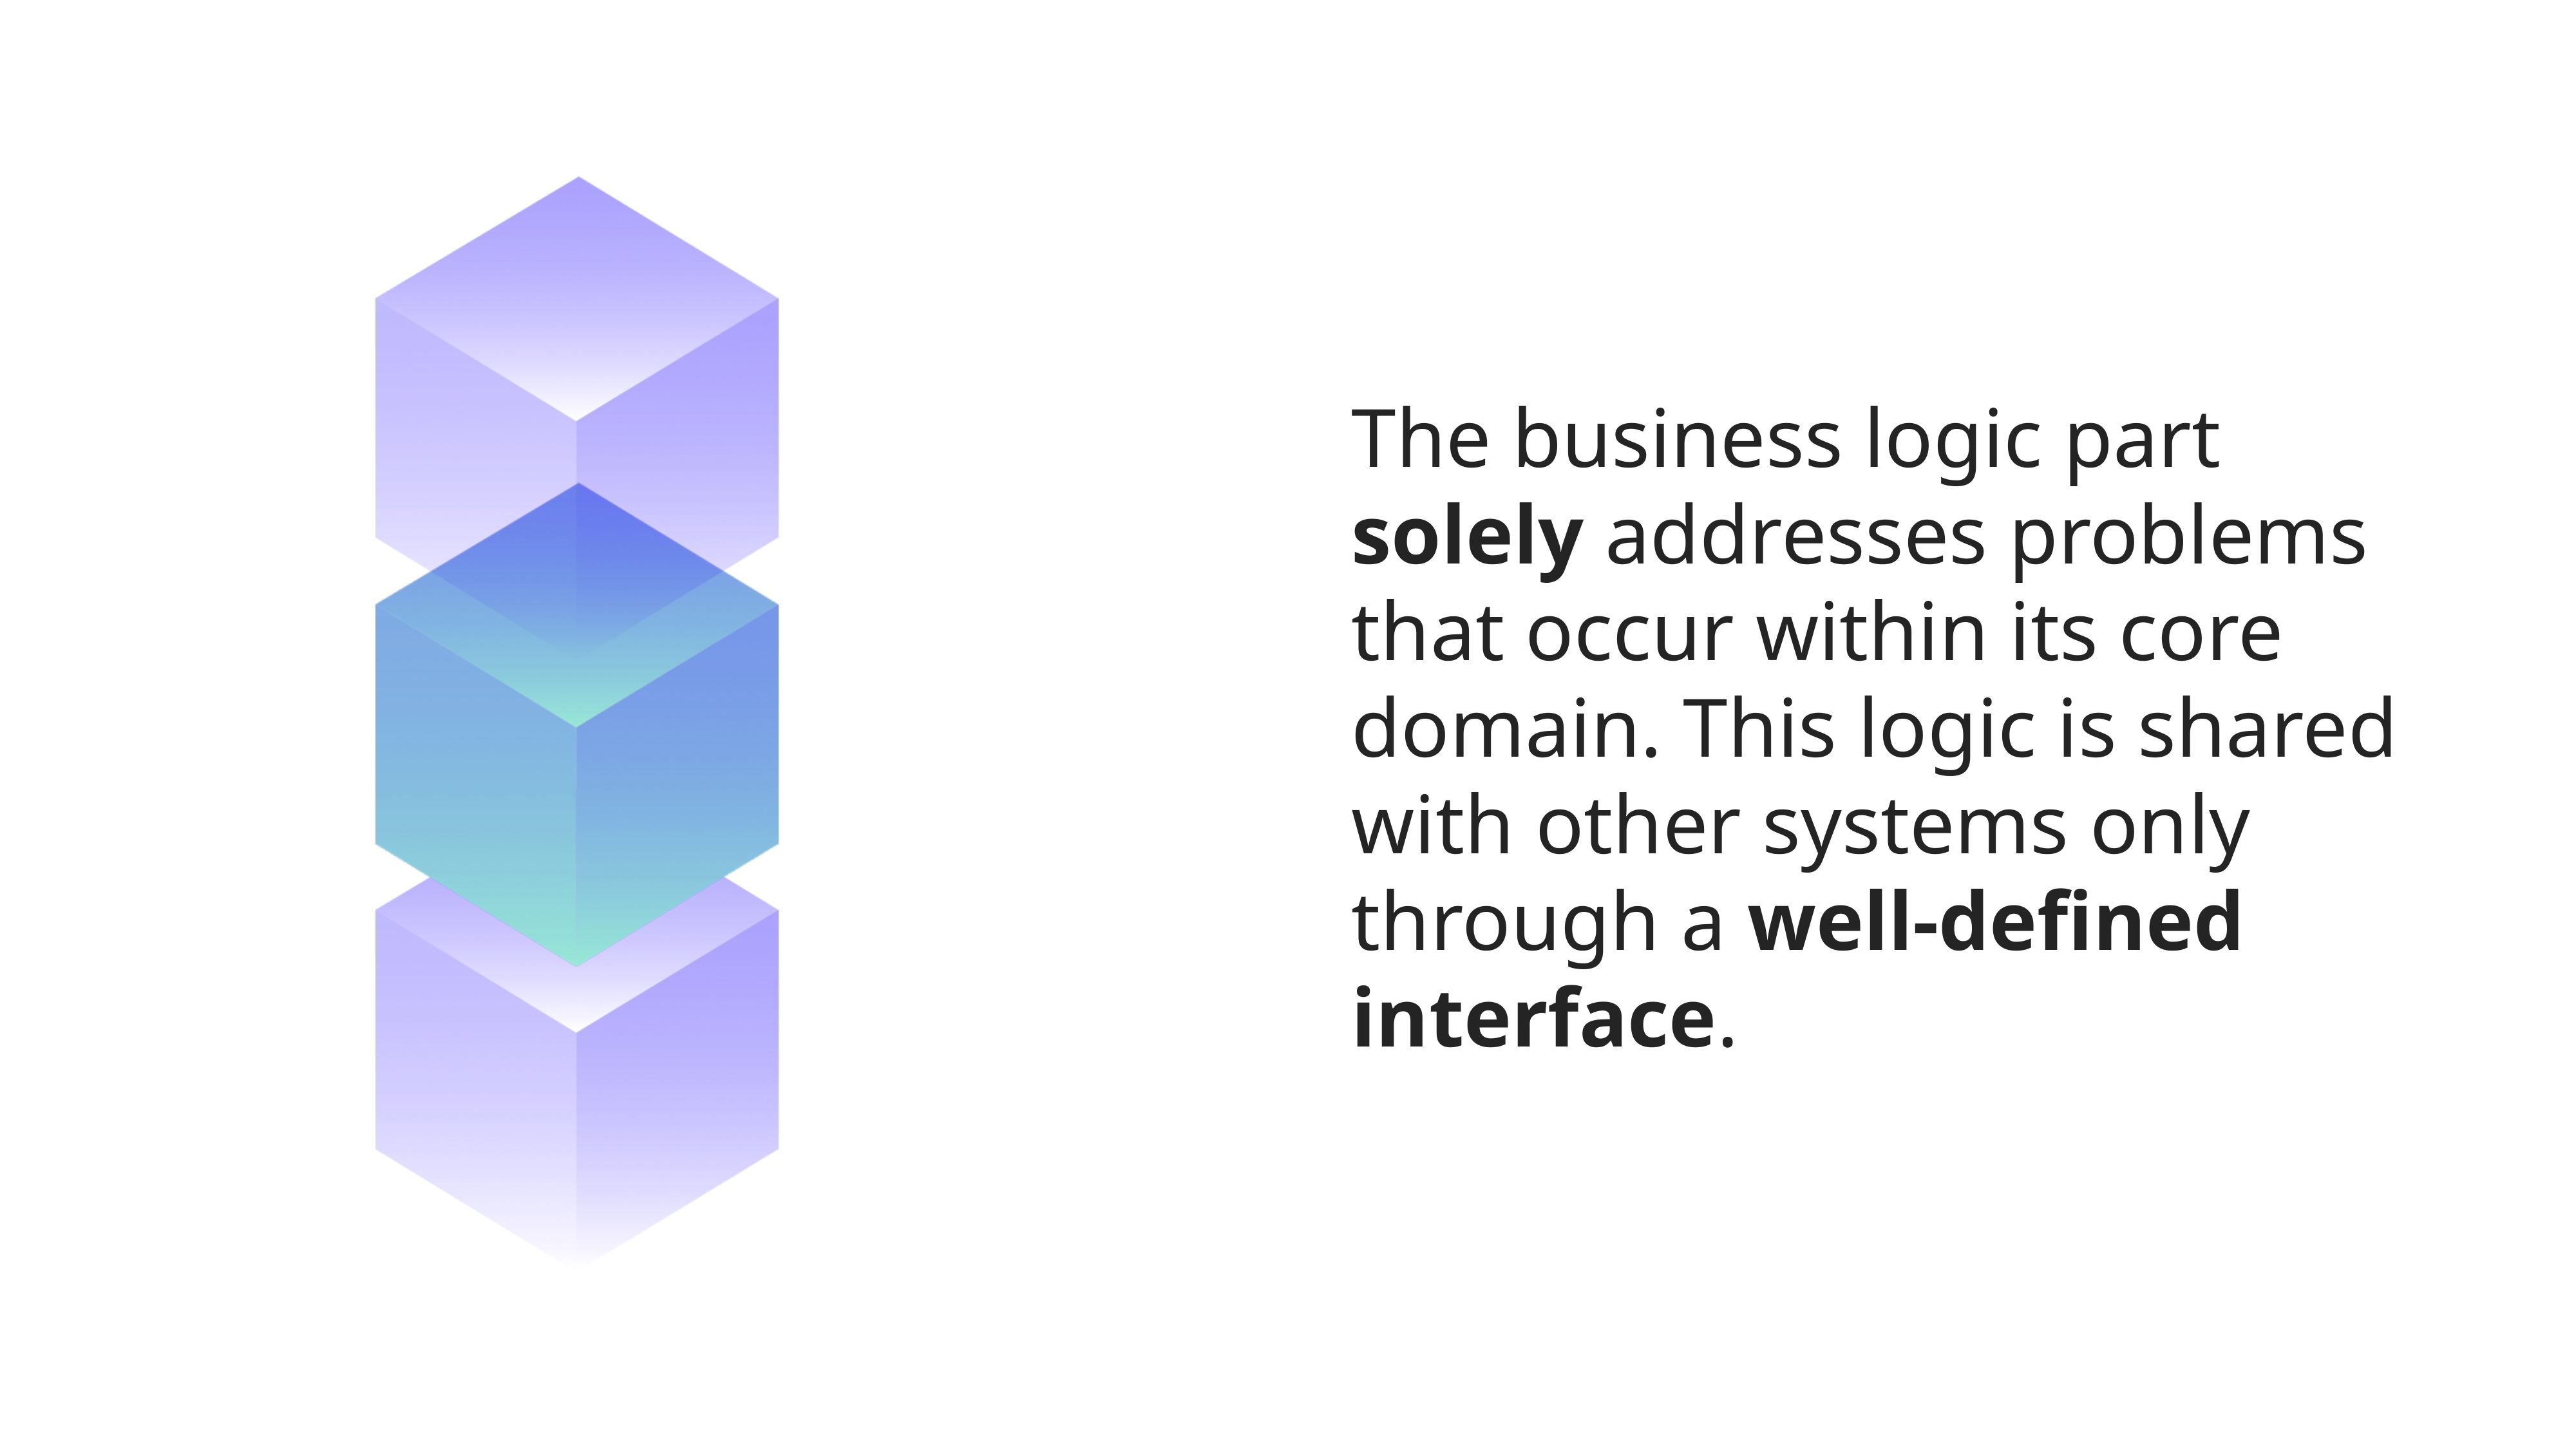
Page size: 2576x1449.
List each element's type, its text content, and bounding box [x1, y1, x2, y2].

list The business logic part solely addresses problems that occur within its core domain. This logic is shared with other systems only through a well-defined interface. [1351, 127, 2423, 1322]
picture [375, 176, 779, 1273]
